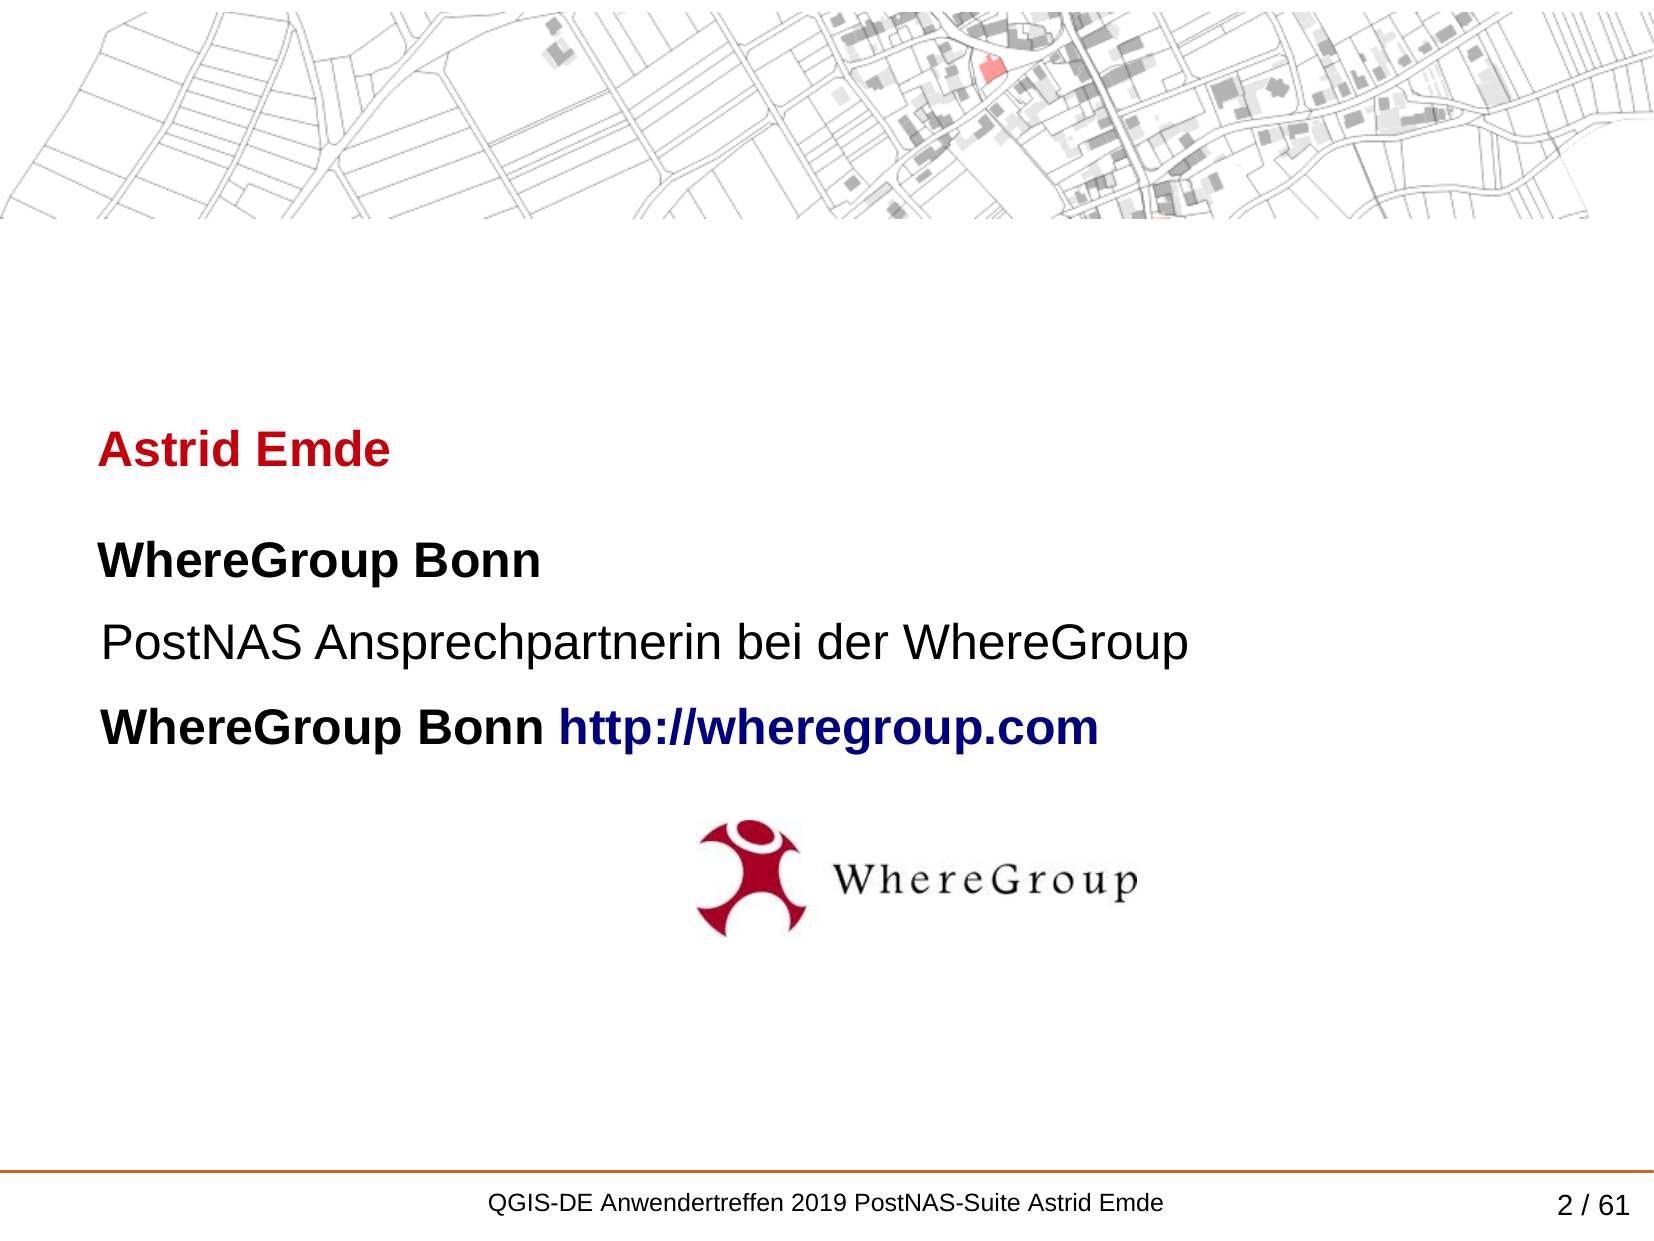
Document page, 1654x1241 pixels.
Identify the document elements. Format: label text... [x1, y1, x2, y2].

picture [696, 820, 1137, 937]
text_box Astrid Emde WhereGroup Bonn [82, 413, 1595, 1087]
list PostNAS Ansprechpartnerin bei der WhereGroup WhereGroup Bonn http://wheregroup.com [100, 614, 1589, 1158]
